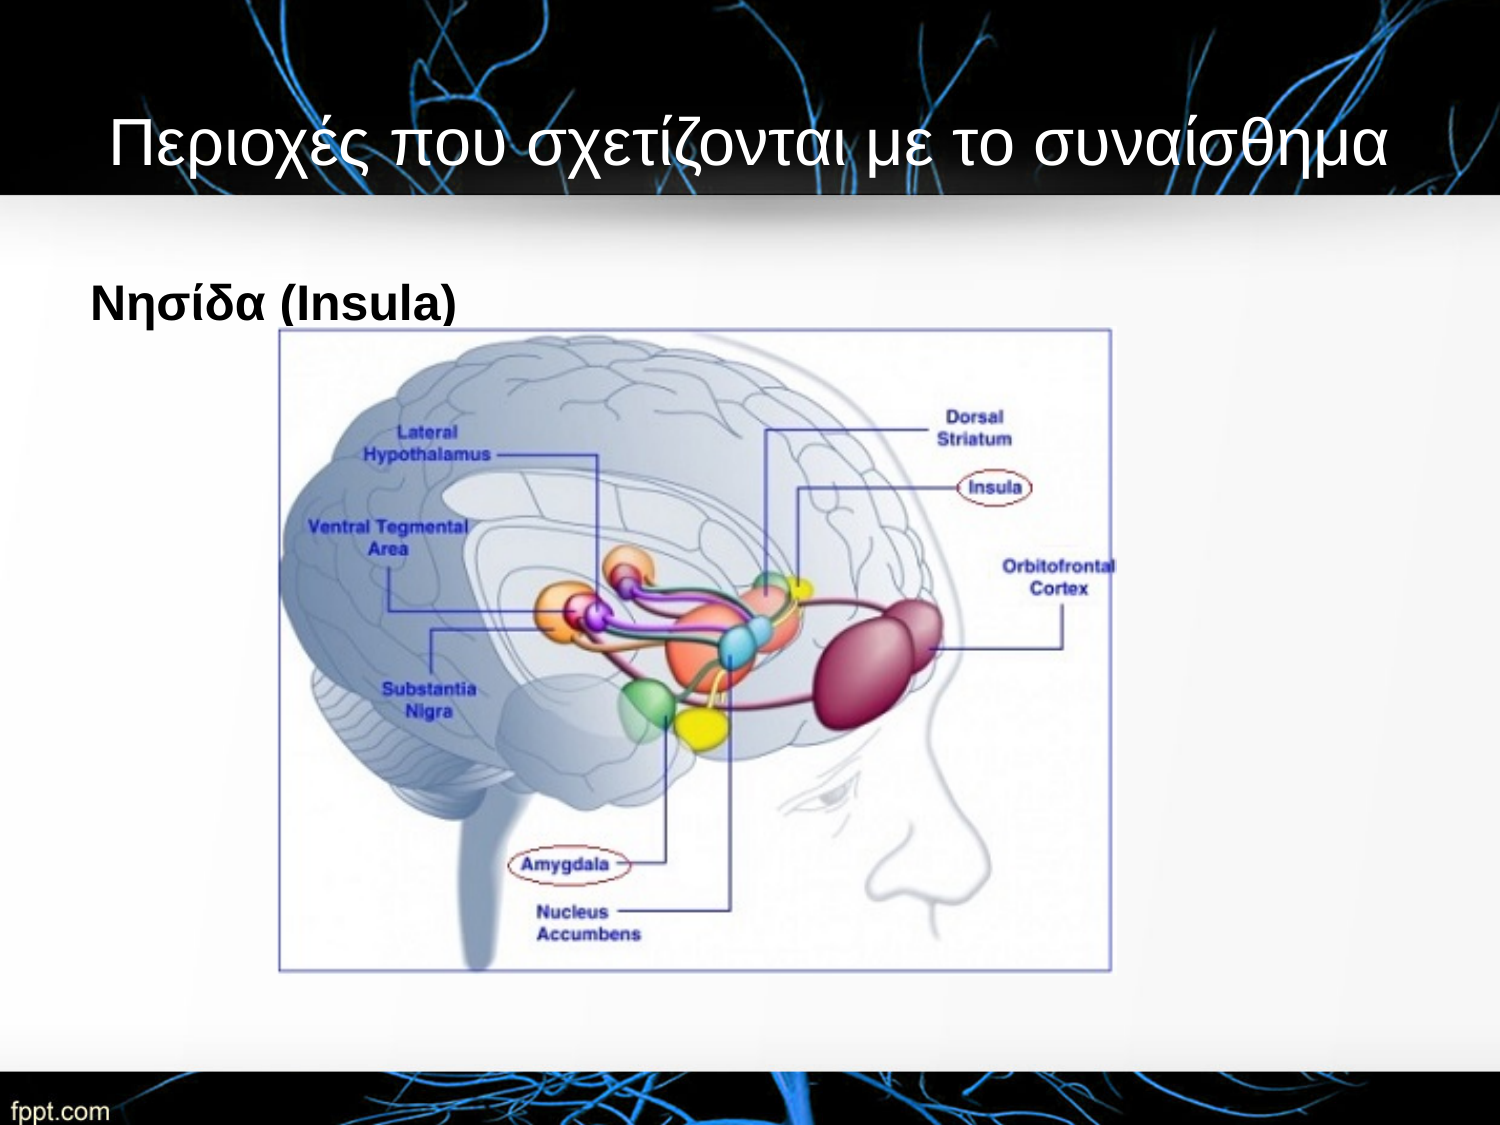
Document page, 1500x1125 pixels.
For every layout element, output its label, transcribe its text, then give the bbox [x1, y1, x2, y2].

picture [0, 0, 1500, 1125]
list Νησίδα (Insula) [75, 262, 1425, 1005]
title Περιοχές που σχετίζονται με το συναίσθημα [75, 45, 1425, 233]
